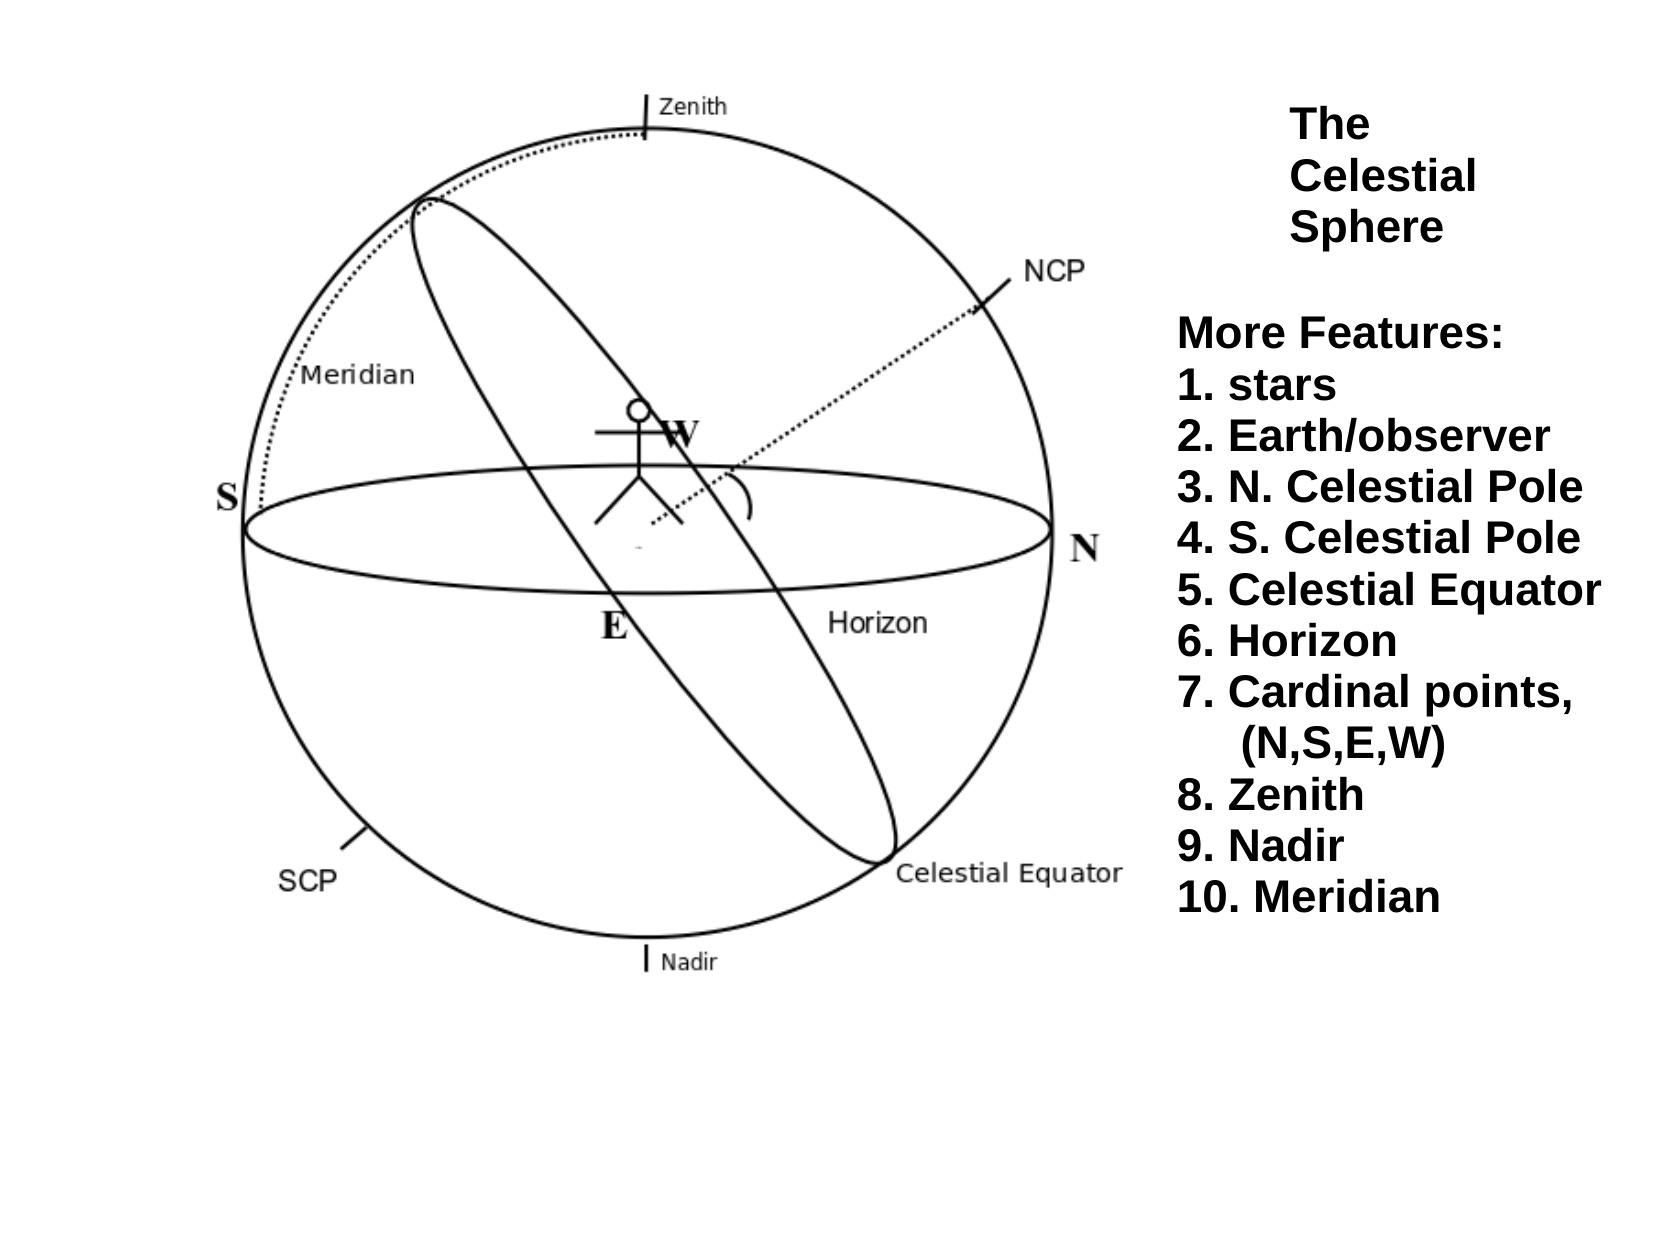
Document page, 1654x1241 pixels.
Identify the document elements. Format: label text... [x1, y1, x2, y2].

text_box More Features: 1. stars 2. Earth/observer 3. N. Celestial Pole 4. S. Celestial Pole 5. Celestial Equator 6. Horizon 7. Cardinal points, (N,S,E,W) 8. Zenith 9. Nadir 10. Meridian [1162, 300, 1617, 982]
picture [214, 93, 1125, 987]
text_box The Celestial Sphere [1274, 90, 1493, 260]
